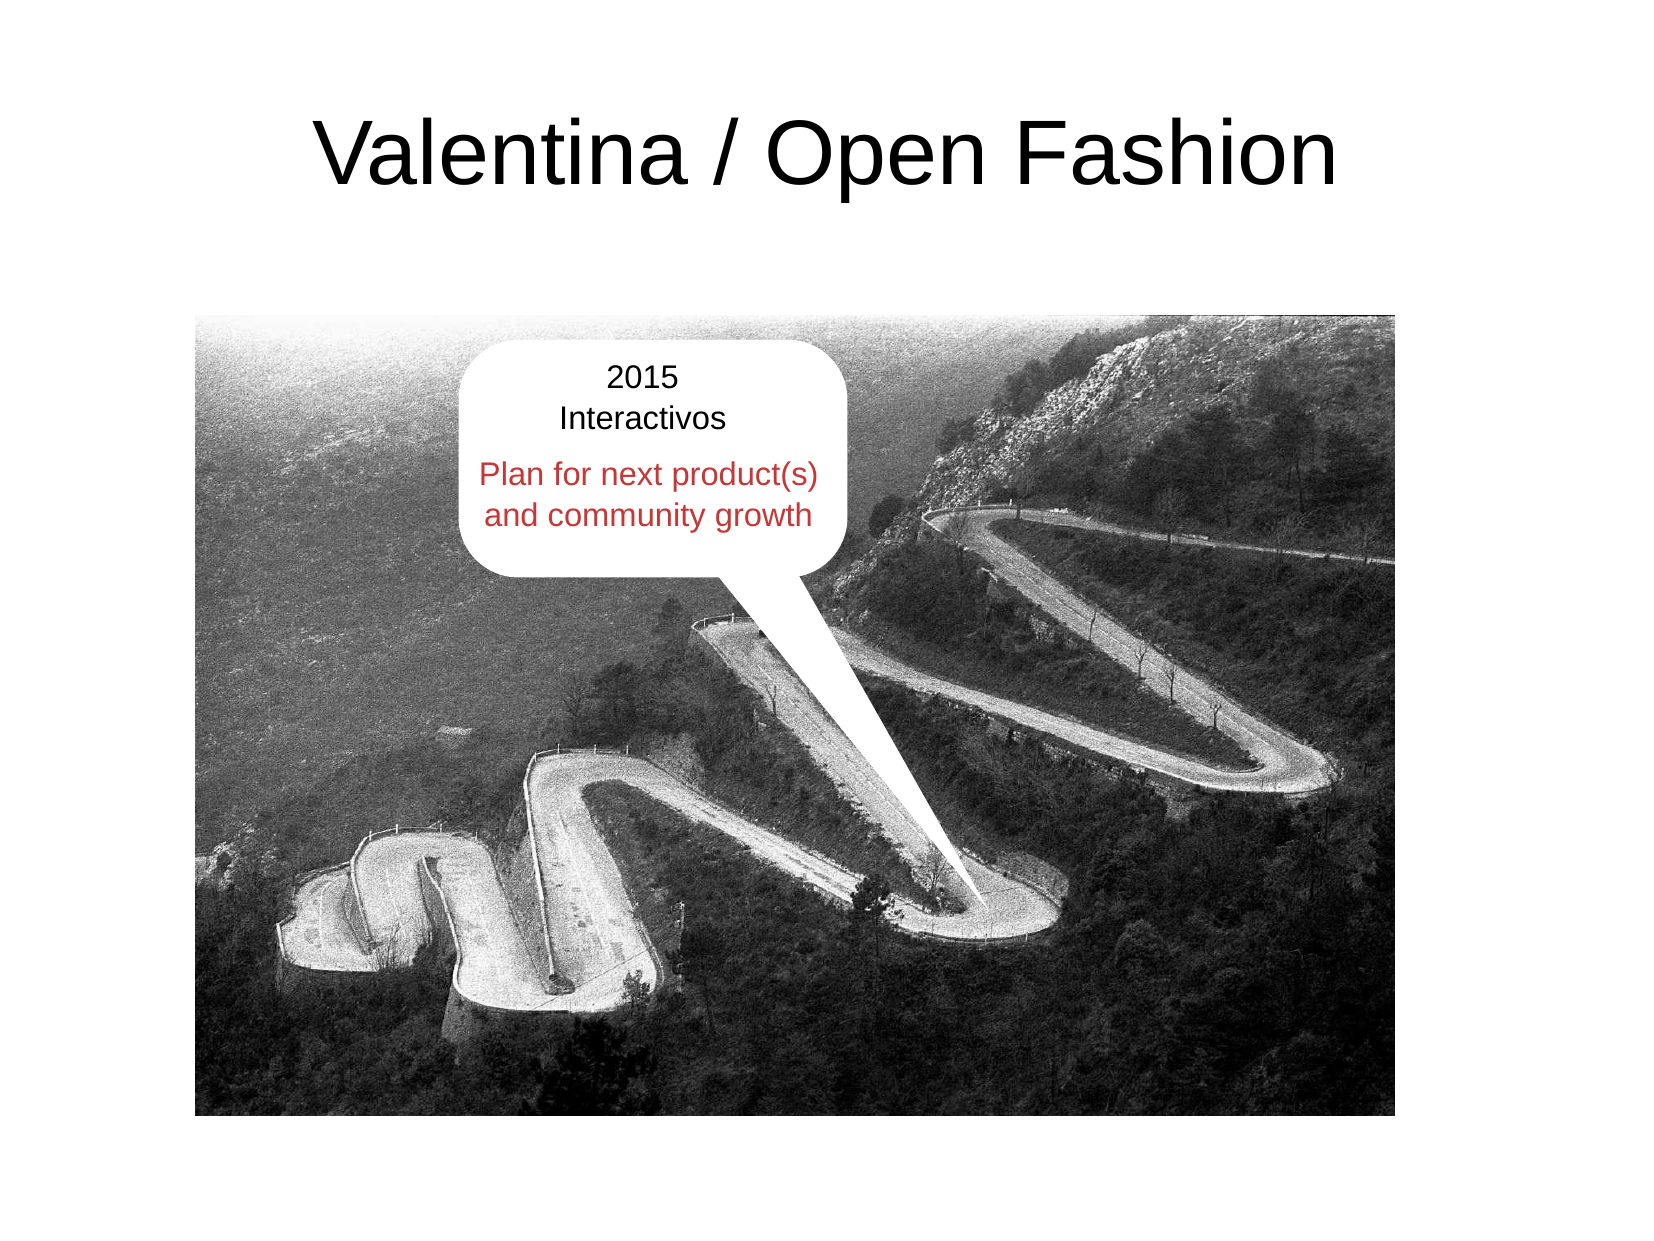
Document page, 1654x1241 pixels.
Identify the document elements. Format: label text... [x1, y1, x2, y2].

picture [195, 315, 1396, 1117]
title Valentina / Open Fashion [82, 49, 1571, 257]
